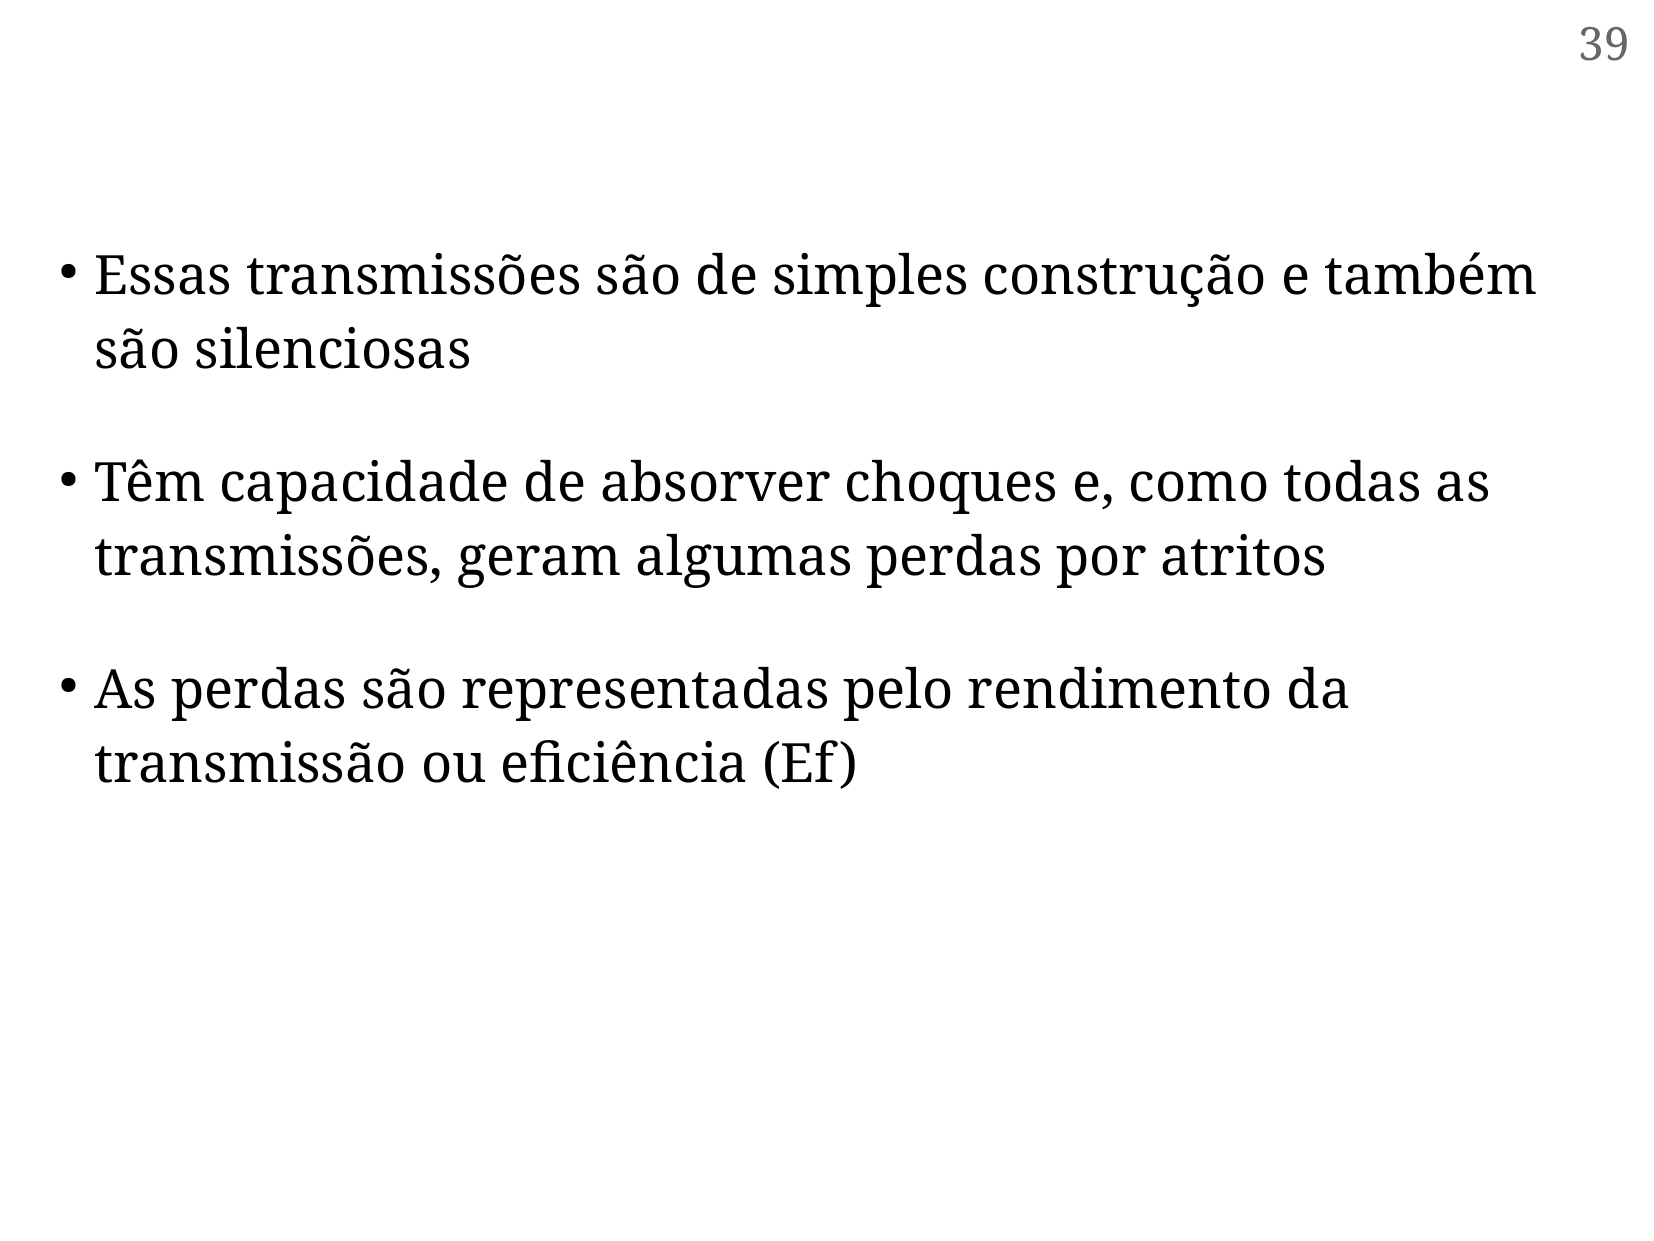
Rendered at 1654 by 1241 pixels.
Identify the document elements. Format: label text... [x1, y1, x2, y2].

list Essas transmissões são de simples construção e também são silenciosas Têm capacidade de absorver choques e, como todas as transmissões, geram algumas perdas por atritos As perdas são representadas pelo rendimento da transmissão ou eficiência (Ef) [59, 236, 1595, 1211]
